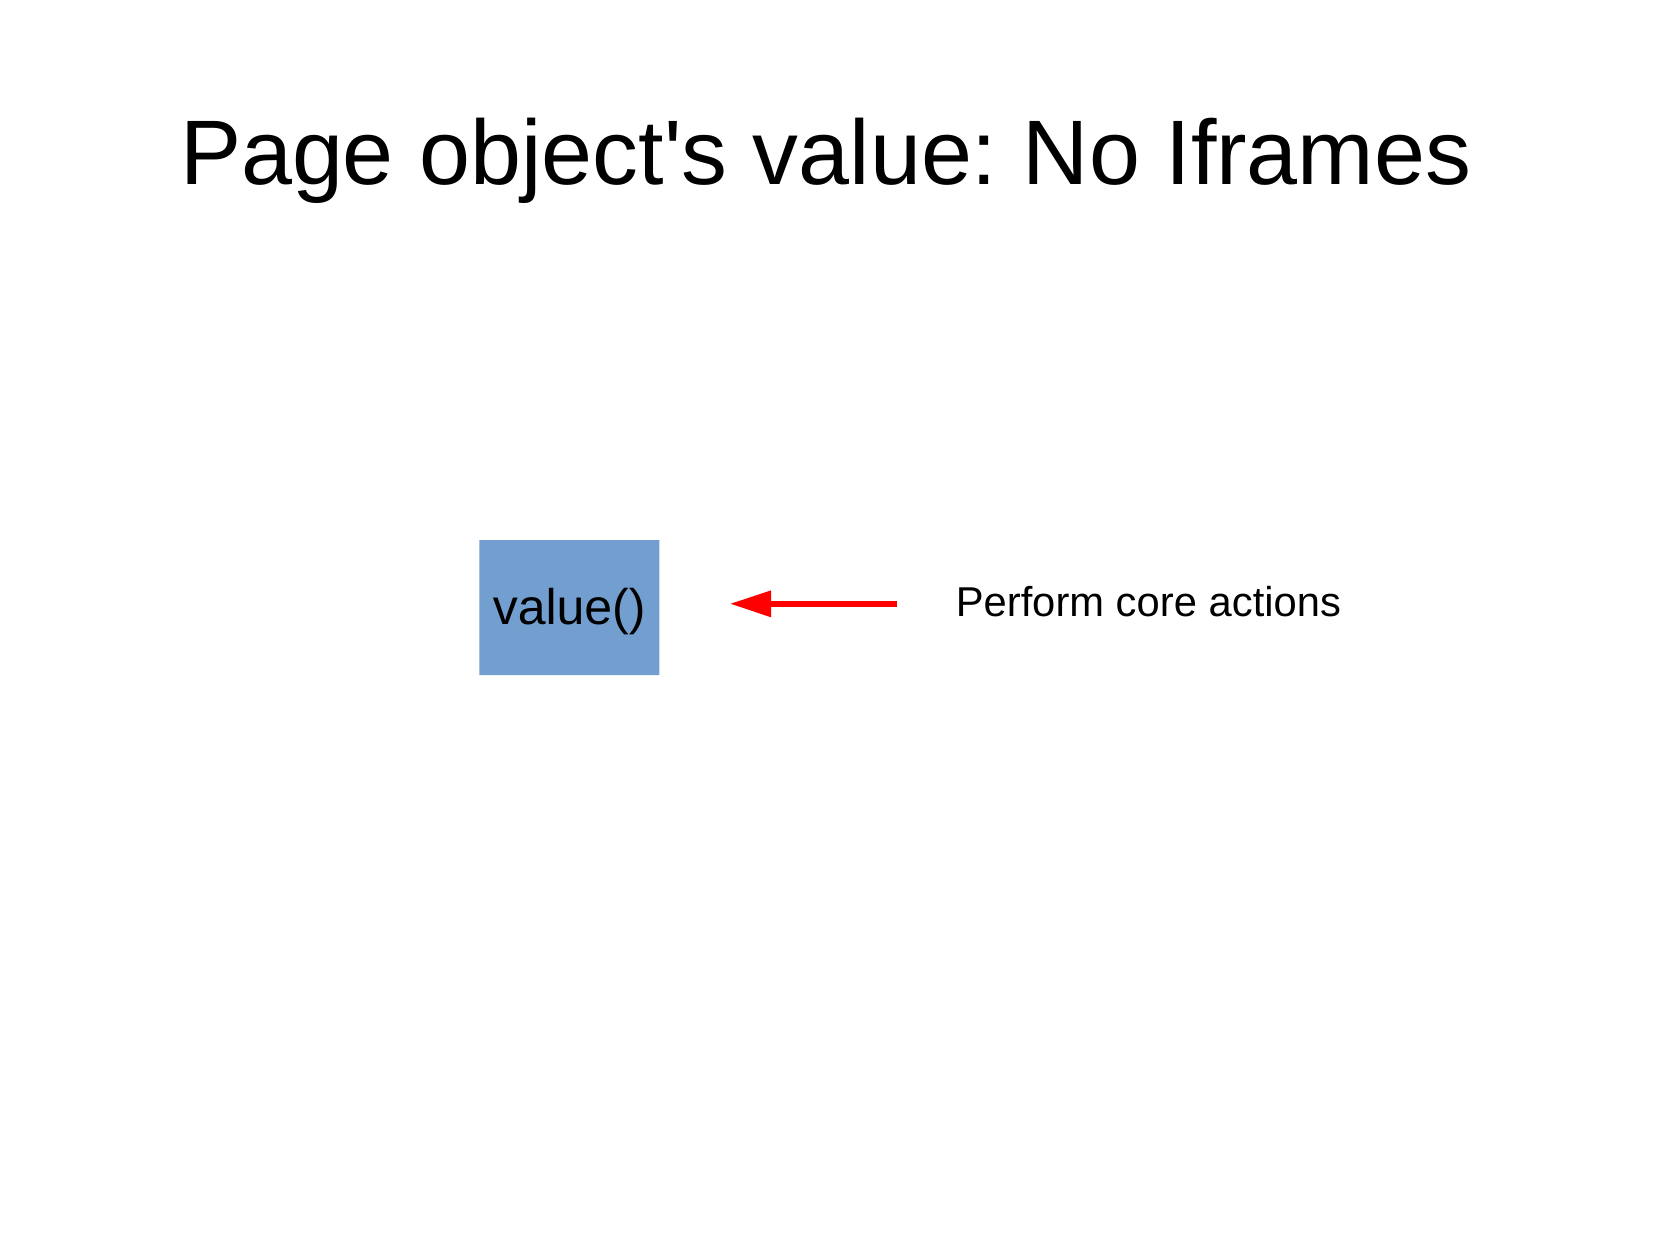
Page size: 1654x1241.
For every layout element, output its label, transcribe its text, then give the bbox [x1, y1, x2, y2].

title Page object's value: No Iframes [82, 49, 1571, 257]
text_box Perform core actions [940, 570, 1357, 633]
text_box value() [479, 540, 660, 676]
